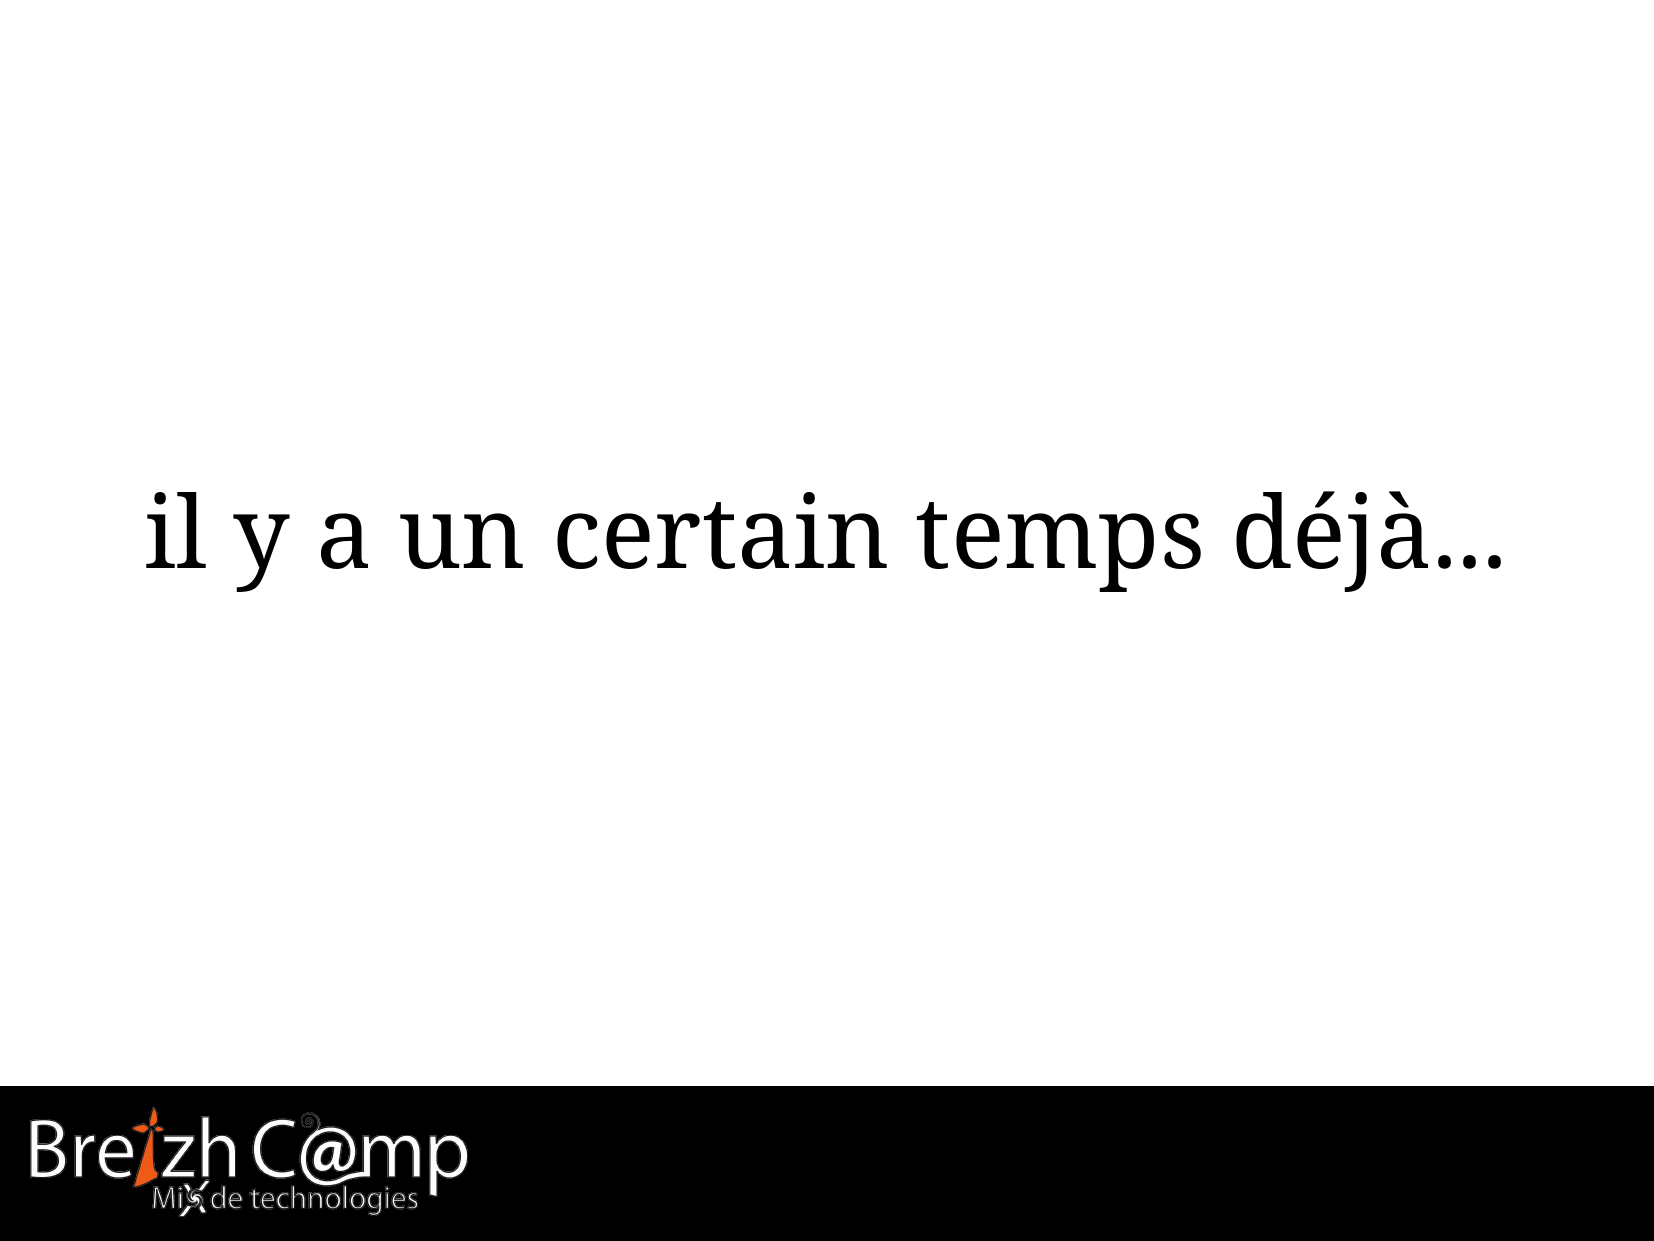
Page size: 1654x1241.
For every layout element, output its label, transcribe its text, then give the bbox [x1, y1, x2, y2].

subtitle il y a un certain temps déjà... [82, 49, 1571, 1010]
picture [30, 1107, 468, 1217]
